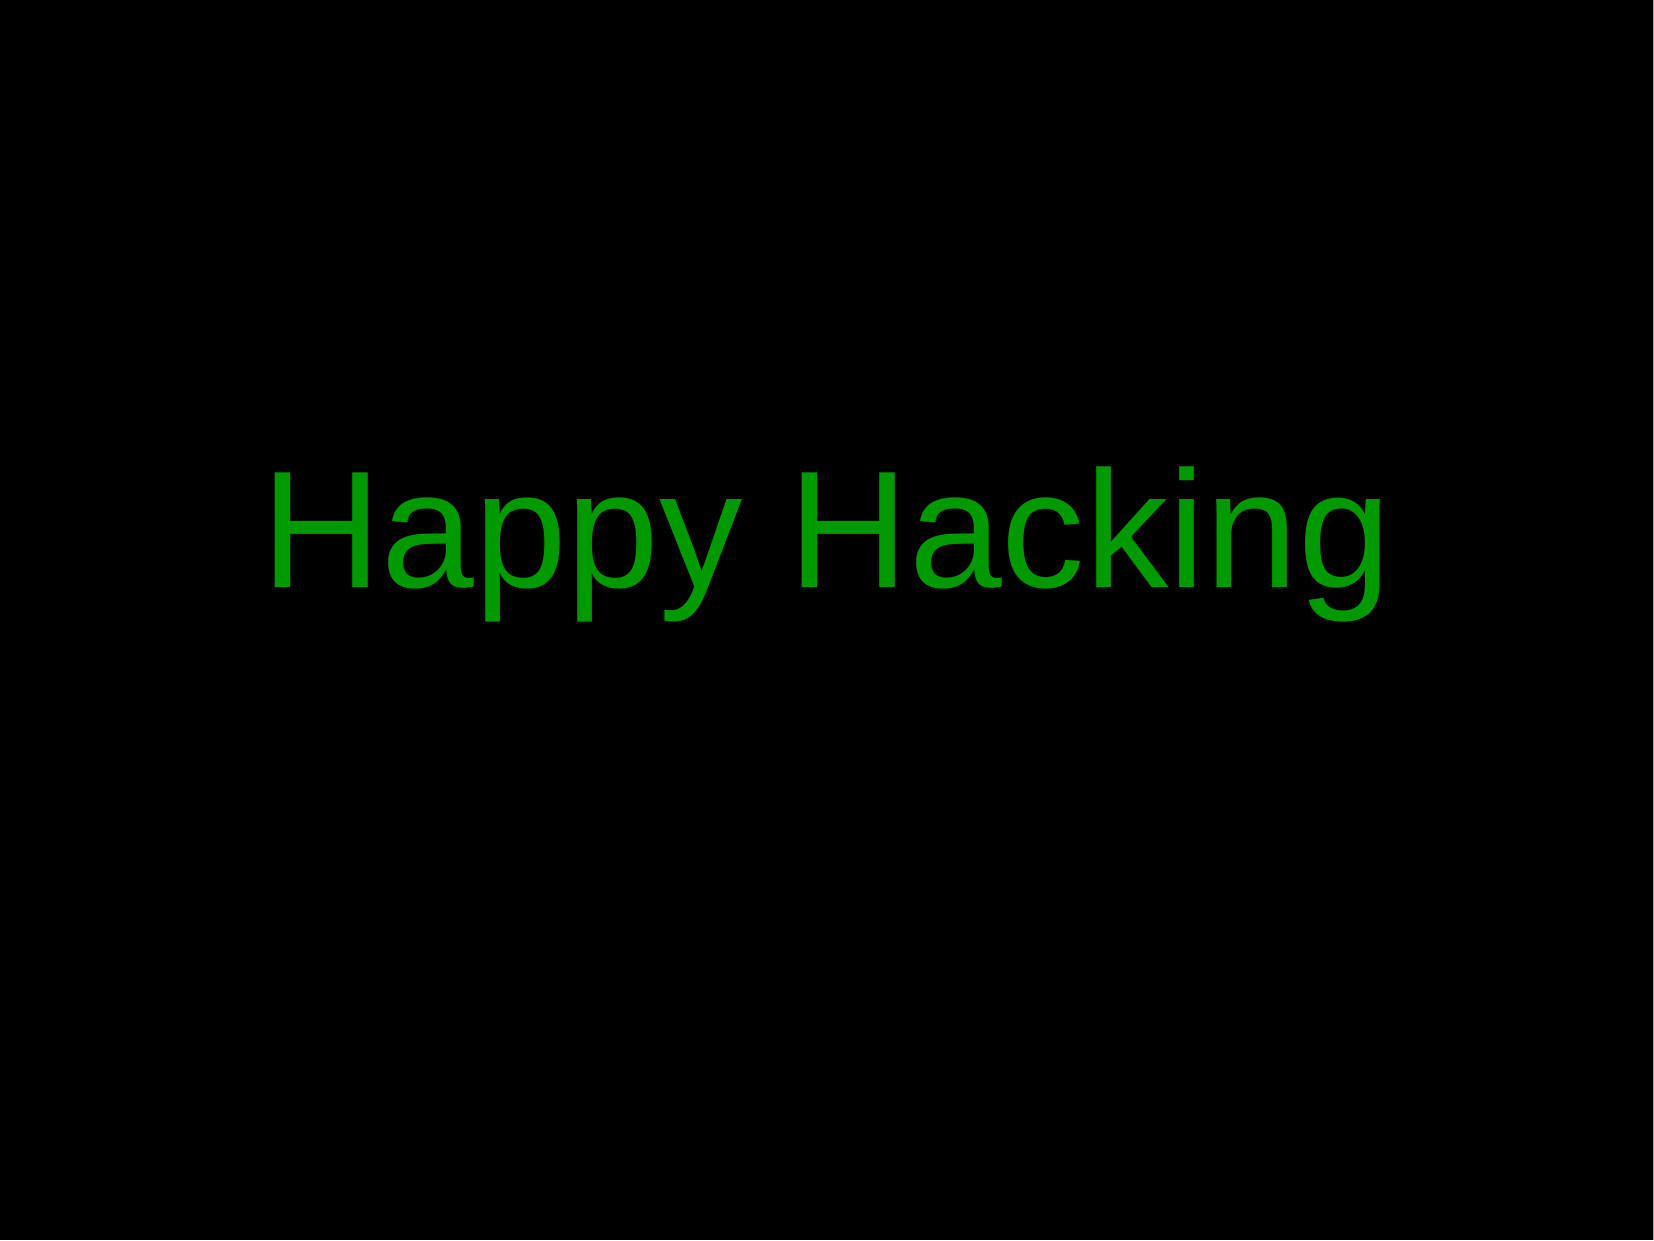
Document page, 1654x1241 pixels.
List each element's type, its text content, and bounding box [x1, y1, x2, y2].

text_box Happy Hacking [82, 49, 1571, 1010]
